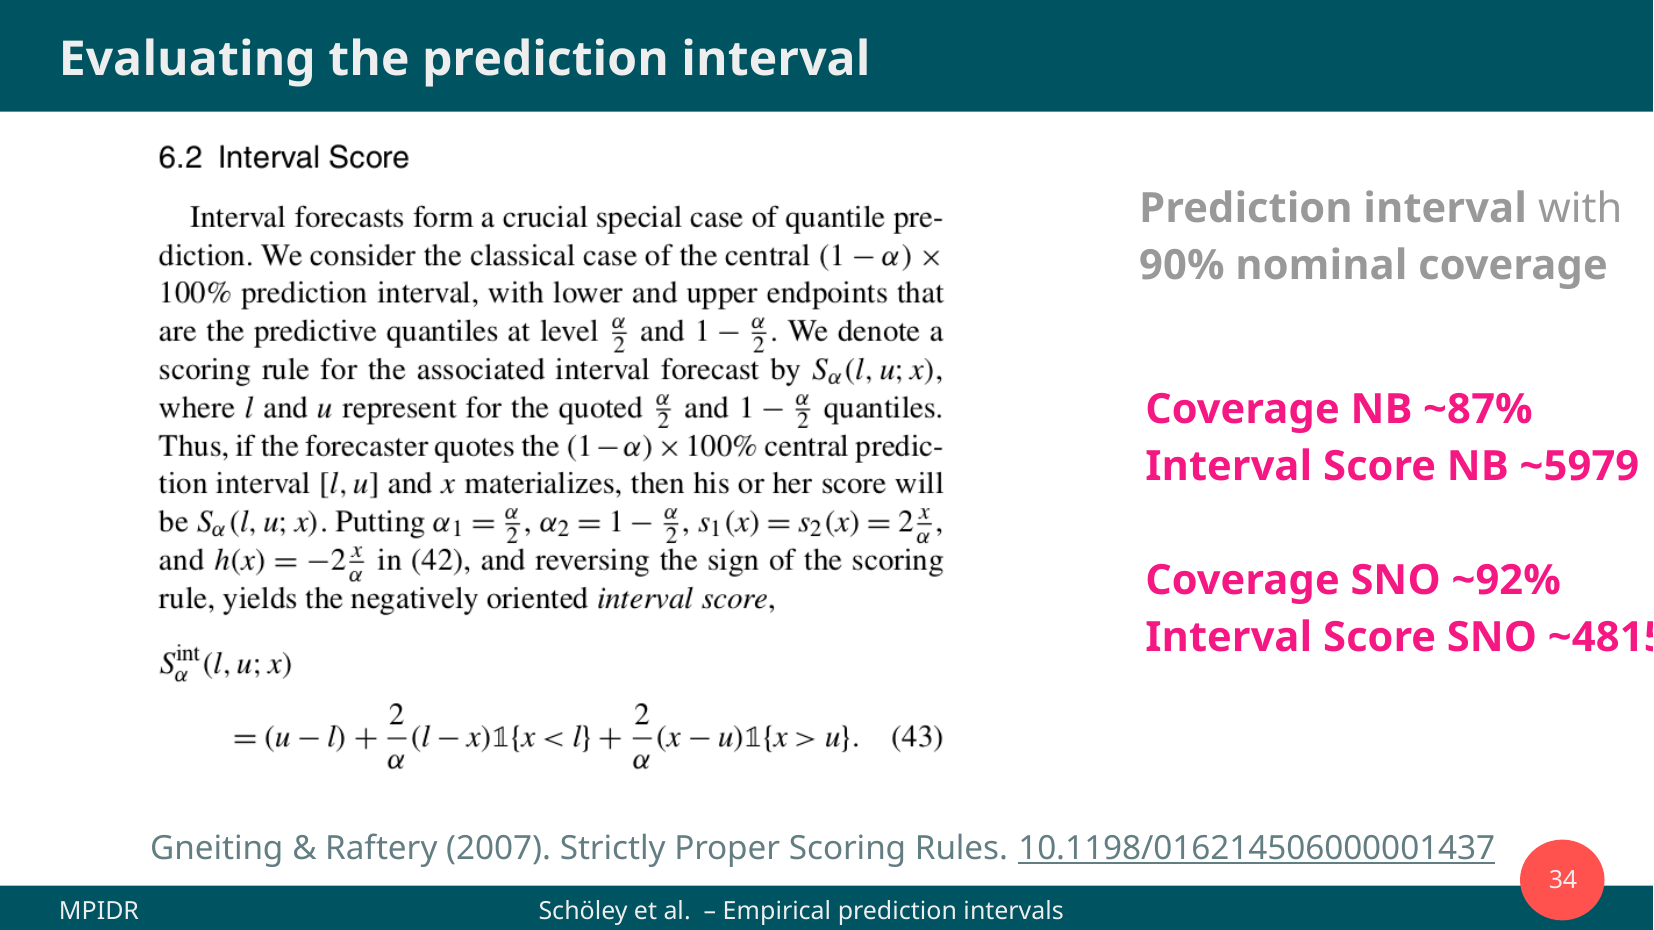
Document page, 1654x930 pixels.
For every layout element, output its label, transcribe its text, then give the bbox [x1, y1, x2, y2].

text_box Prediction interval with 90% nominal coverage [1124, 170, 1597, 382]
picture [147, 134, 961, 780]
text_box Coverage NB ~87% Interval Score NB ~5979 Coverage SNO ~92% Interval Score SNO ~4815 [1130, 371, 1650, 632]
title Evaluating the prediction interval [58, 0, 1594, 117]
text_box Gneiting & Raftery (2007). Strictly Proper Scoring Rules. 10.1198/016214506000001437 [135, 816, 1321, 871]
